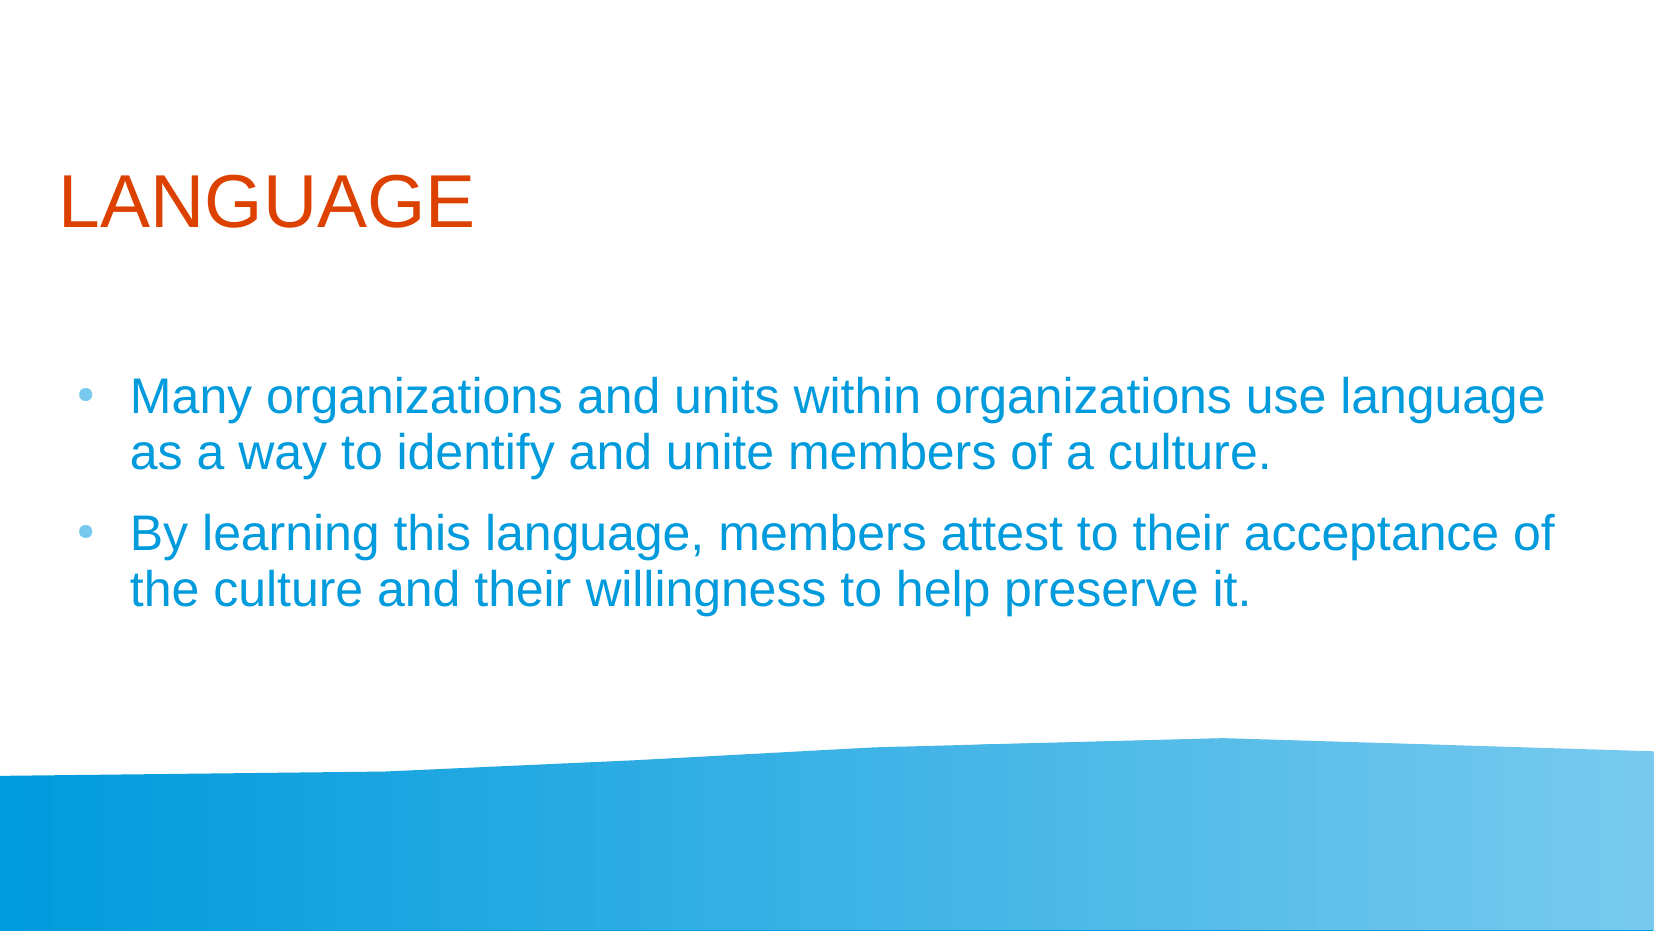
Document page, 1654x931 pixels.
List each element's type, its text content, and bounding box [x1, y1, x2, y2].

title LANGUAGE [0, 112, 1477, 290]
list Many organizations and units within organizations use language as a way to identify and unite members of a culture. By learning this language, members attest to their acceptance of the culture and their willingness to help preserve it. [59, 262, 1595, 723]
